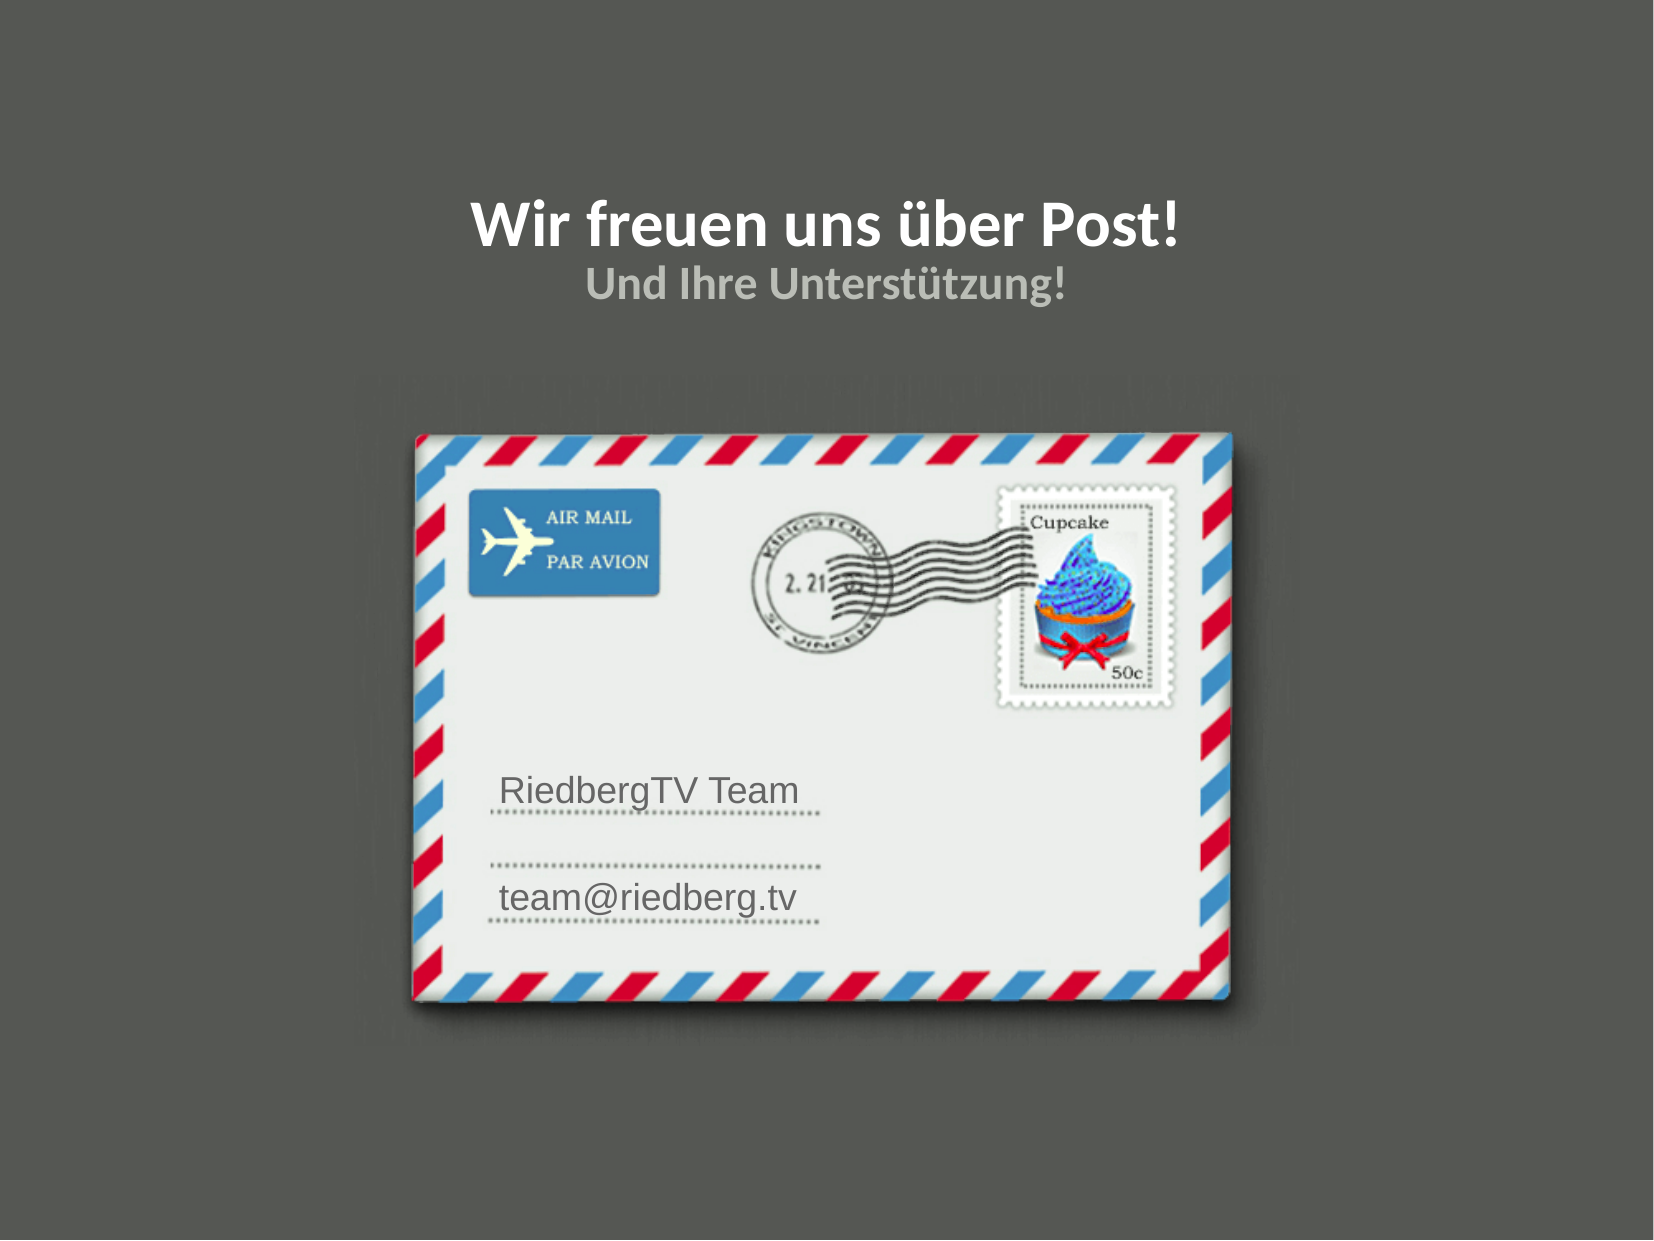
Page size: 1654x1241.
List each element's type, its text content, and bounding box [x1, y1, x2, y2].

text_box RiedbergTV Team team@riedberg.tv [484, 762, 815, 945]
text_box Wir freuen uns über Post! Und Ihre Unterstützung! [456, 188, 1198, 345]
picture [354, 375, 1300, 1046]
